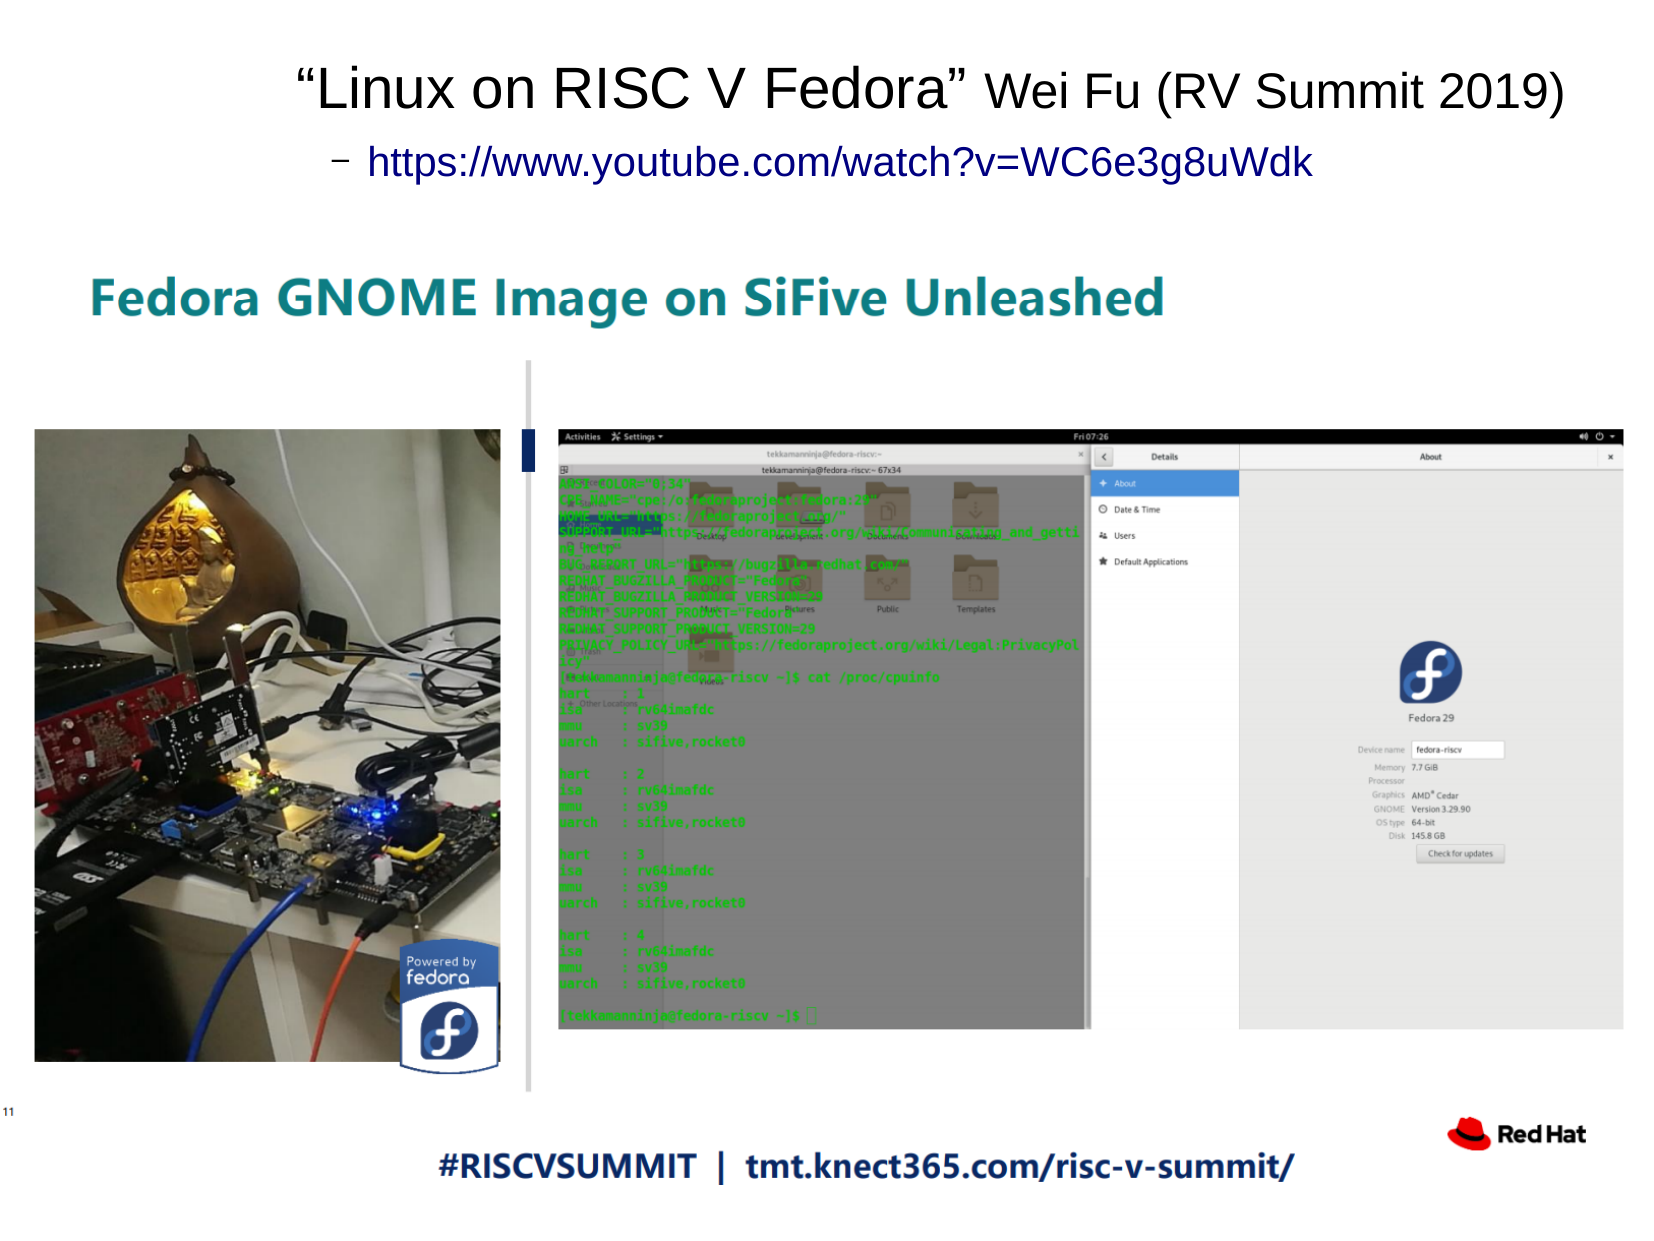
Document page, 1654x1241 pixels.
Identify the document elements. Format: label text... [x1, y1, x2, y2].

list “Linux on RISC V Fedora” Wei Fu (RV Summit 2019) https://www.youtube.com/watch?v=WC6e3g8uWdk [0, 55, 1654, 240]
picture [0, 240, 1654, 1185]
